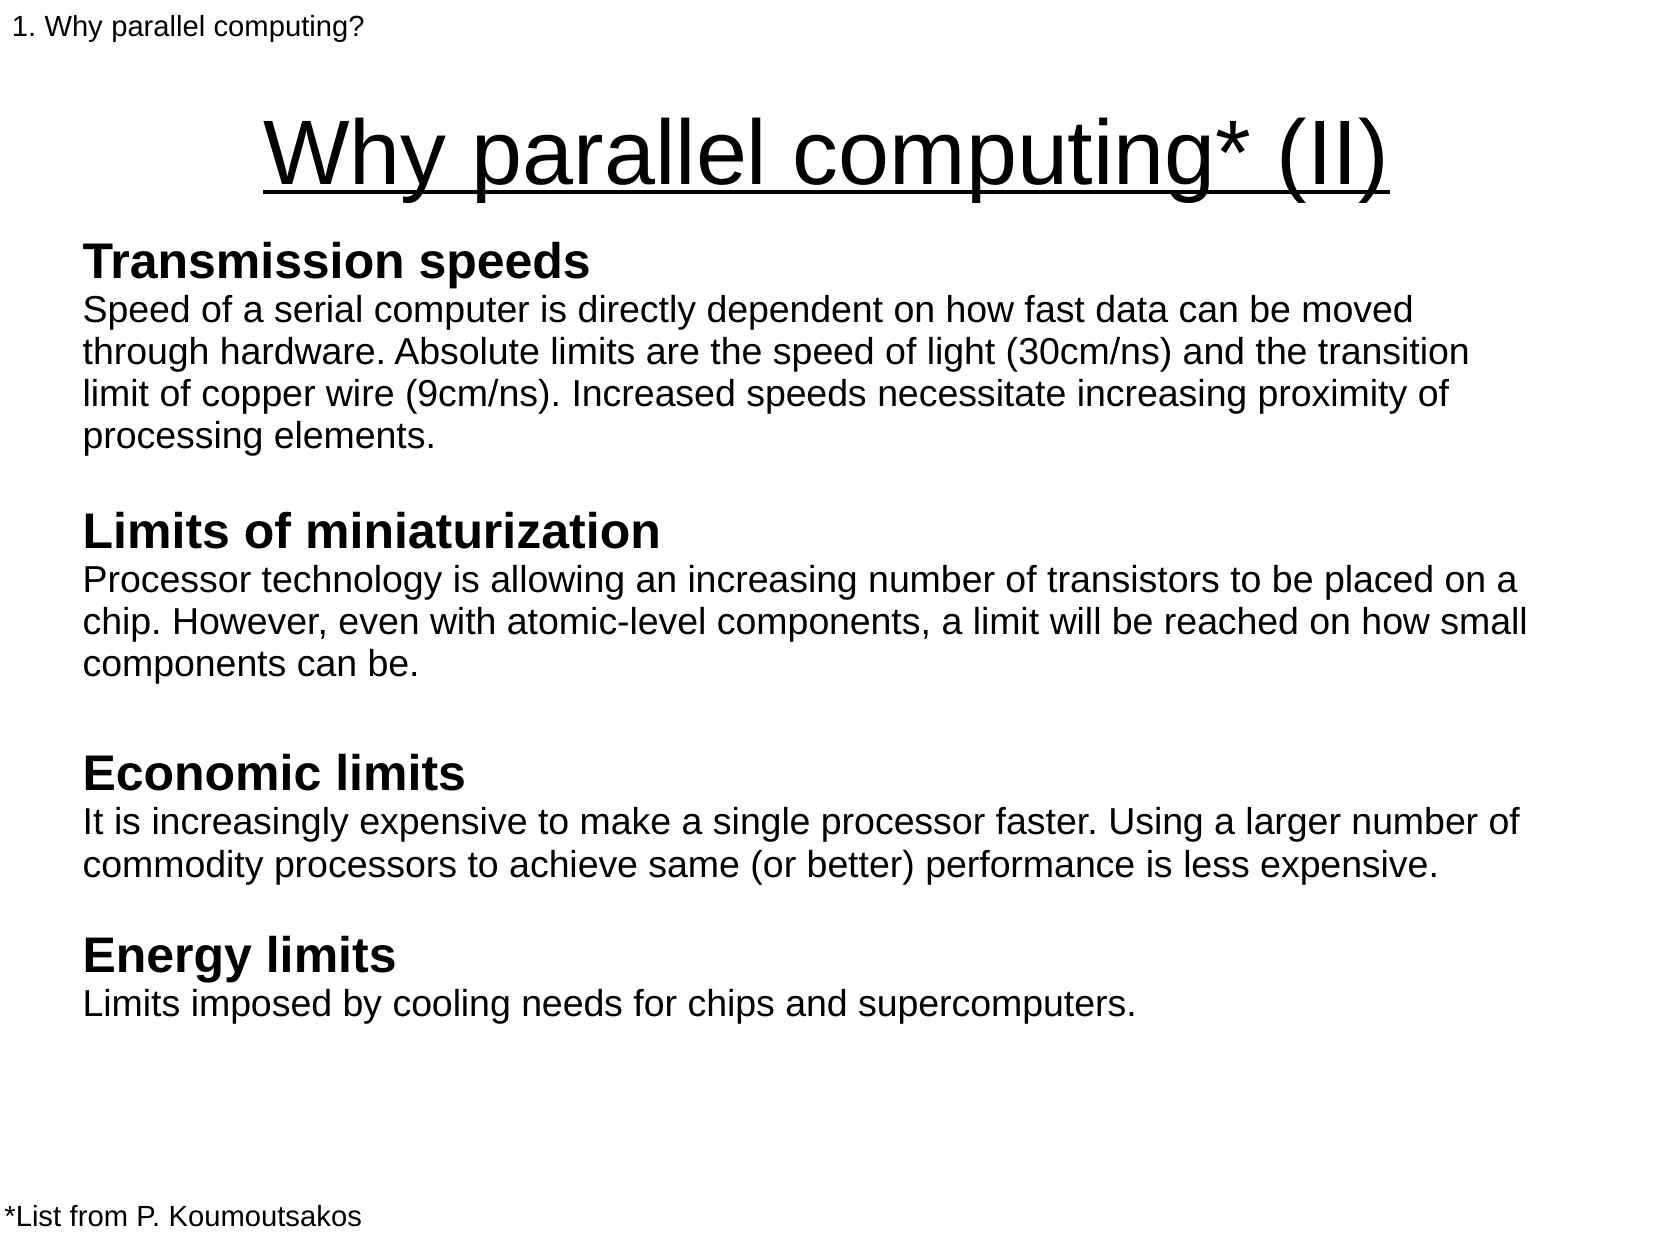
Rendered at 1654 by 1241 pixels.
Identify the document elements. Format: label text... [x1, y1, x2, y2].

title Why parallel computing* (II) [82, 49, 1571, 257]
subtitle Transmission speeds Speed of a serial computer is directly dependent on how fast data can be moved through hardware. Absolute limits are the speed of light (30cm/ns) and the transition limit of copper wire (9cm/ns). Increased speeds necessitate increasing proximity of processing elements. Limits of miniaturization Processor technology is allowing an increasing number of transistors to be placed on a chip. However, even with atomic-level components, a limit will be reached on how small components can be. Economic limits It is increasingly expensive to make a single processor faster. Using a larger number of commodity processors to achieve same (or better) performance is less expensive. Energy limits Limits imposed by cooling needs for chips and supercomputers. [82, 231, 1538, 1069]
text_box 1. Why parallel computing? [11, 8, 815, 44]
text_box *List from P. Koumoutsakos [0, 1192, 386, 1241]
